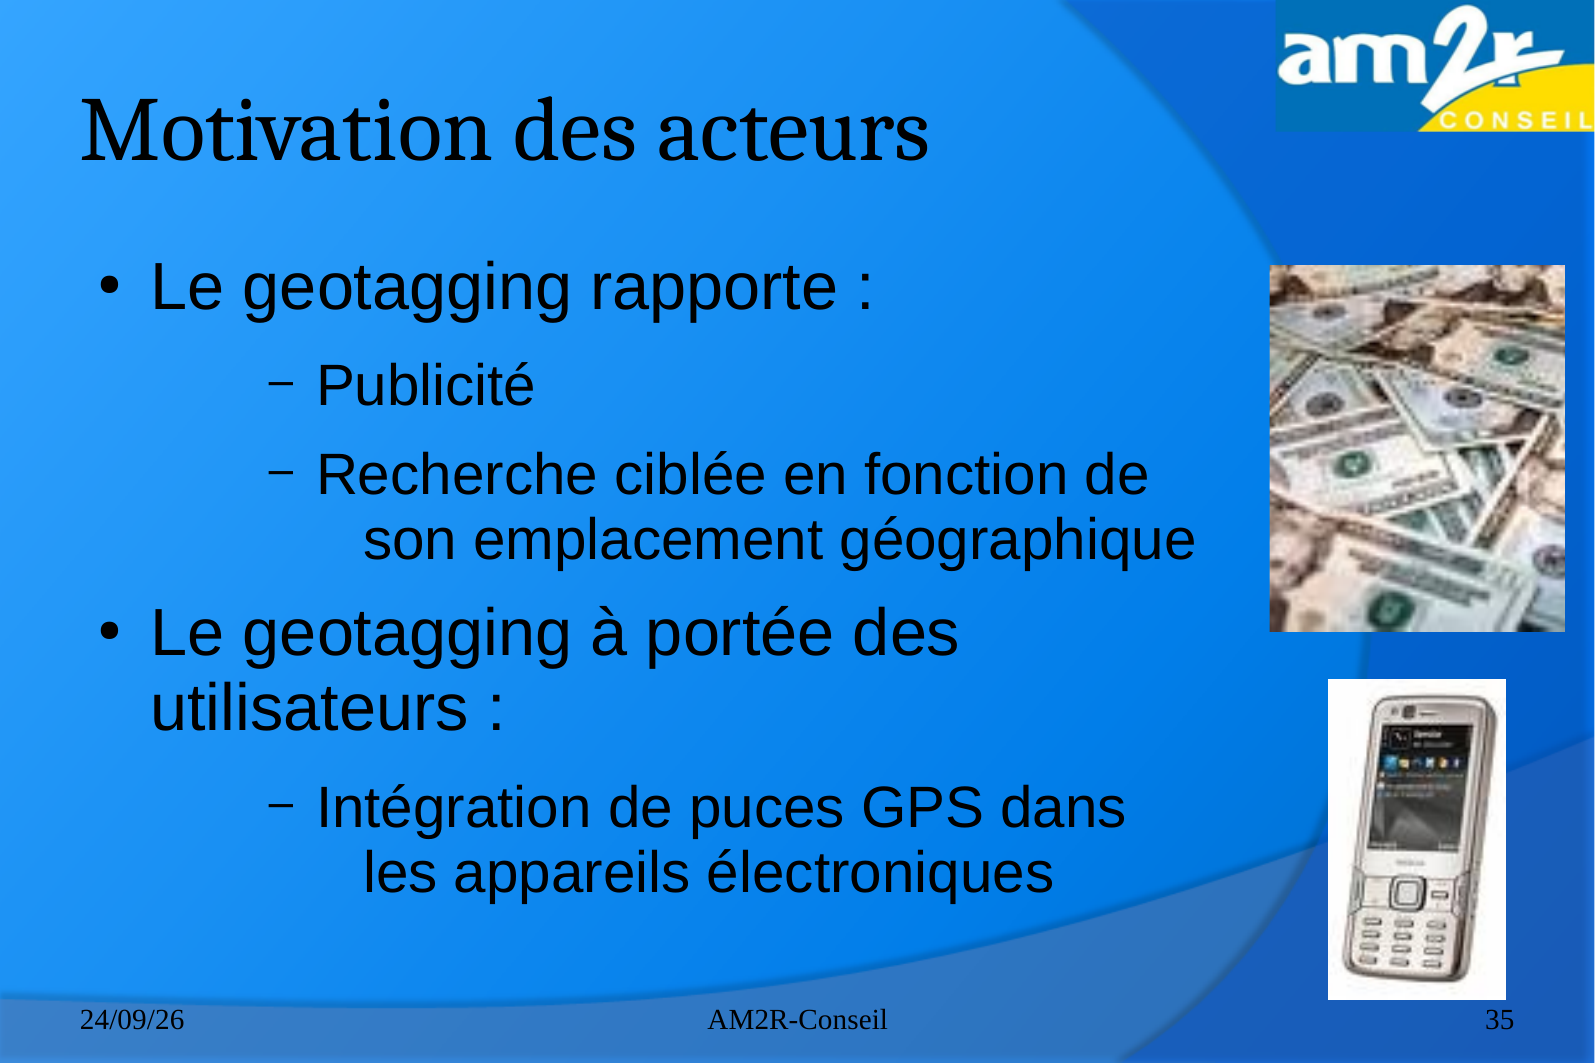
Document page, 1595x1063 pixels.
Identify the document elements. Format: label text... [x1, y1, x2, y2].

picture [0, 0, 1595, 1063]
list Le geotagging rapporte : Publicité Recherche ciblée en fonction de son emplacement géographique Le geotagging à portée des utilisateurs : Intégration de puces GPS dans les appareils électroniques [79, 248, 1211, 975]
title Motivation des acteurs [79, 42, 1241, 220]
